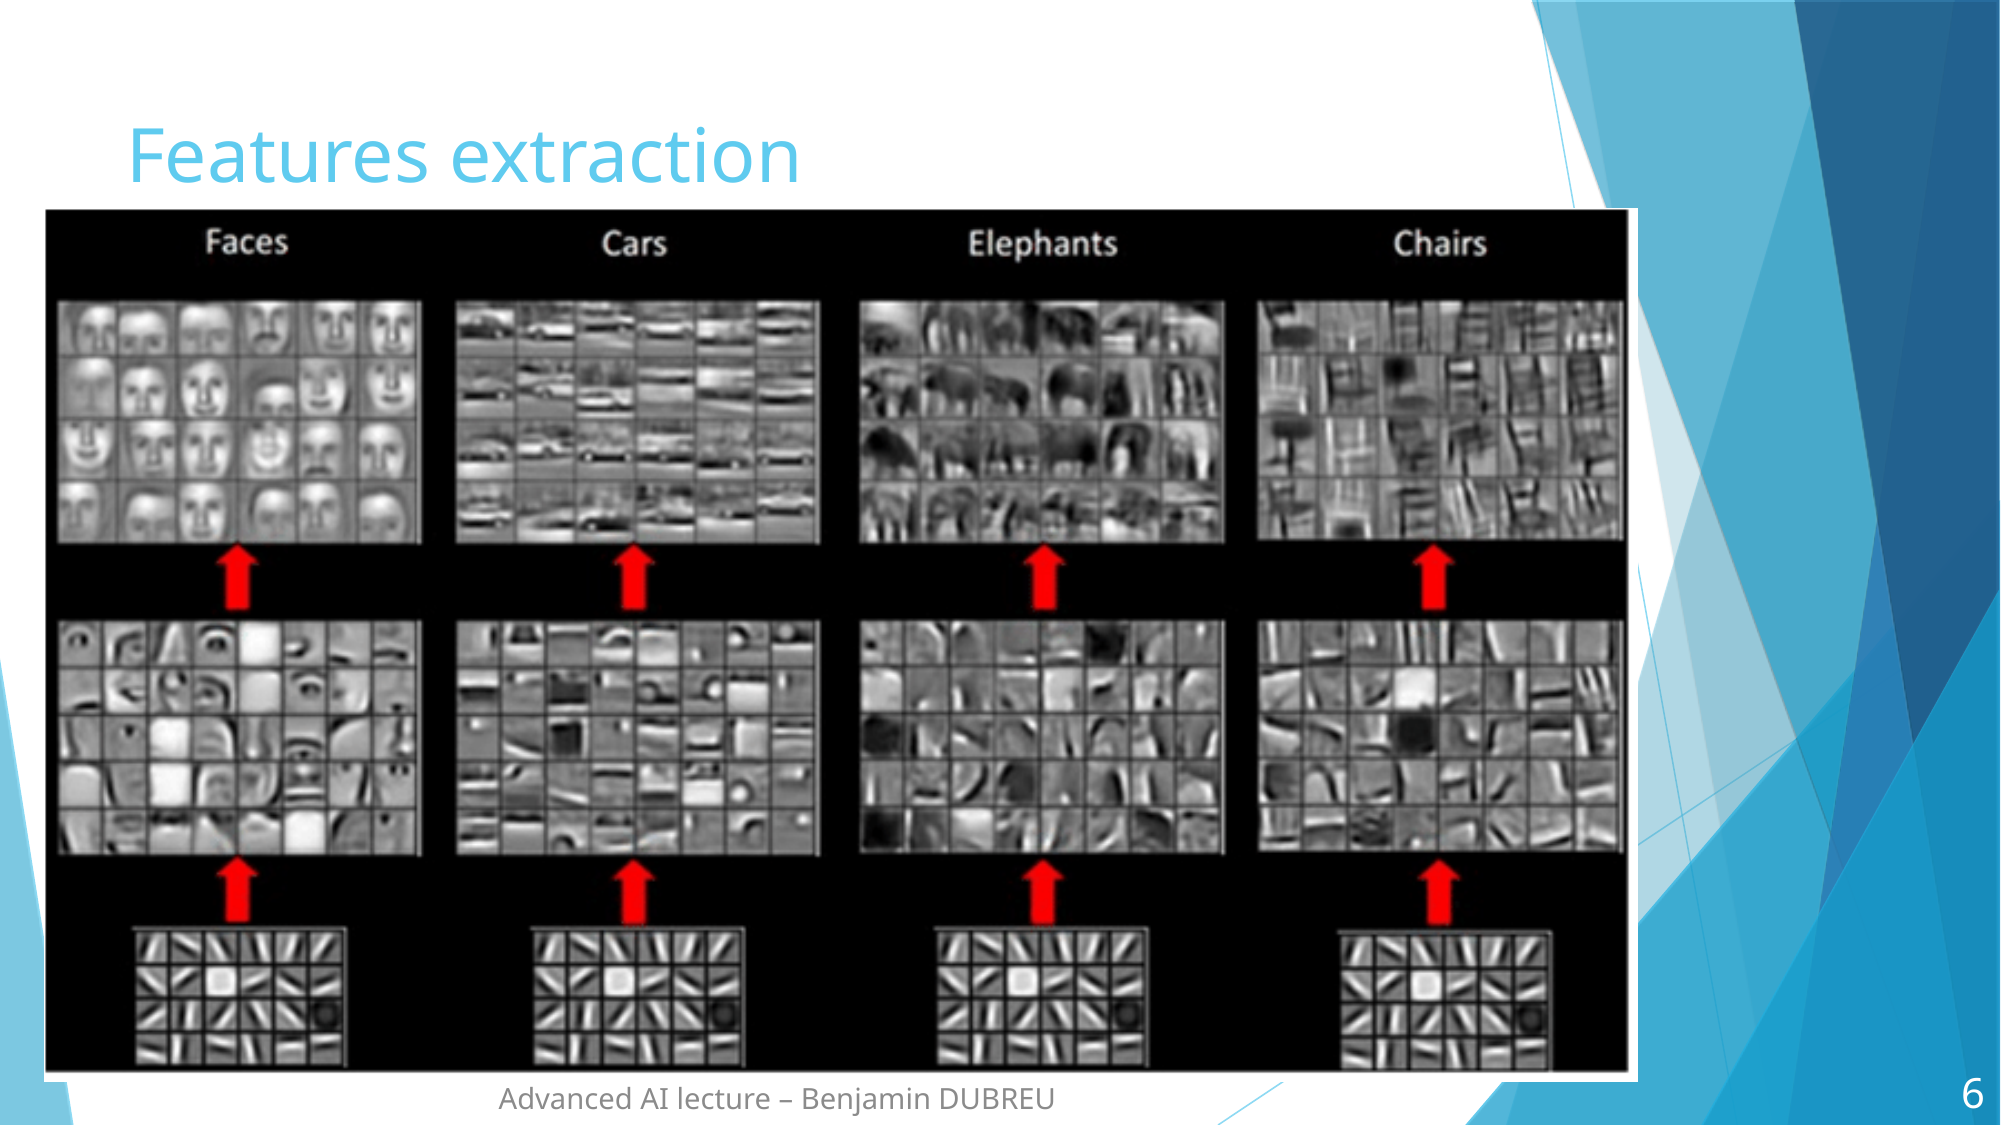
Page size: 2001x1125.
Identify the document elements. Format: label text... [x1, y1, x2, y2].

footer Advanced AI lecture – Benjamin DUBREU [483, 1082, 1517, 1125]
slide_number <number> [1887, 1065, 2000, 1125]
picture [44, 208, 1638, 1082]
title Features extraction [111, 99, 1522, 208]
